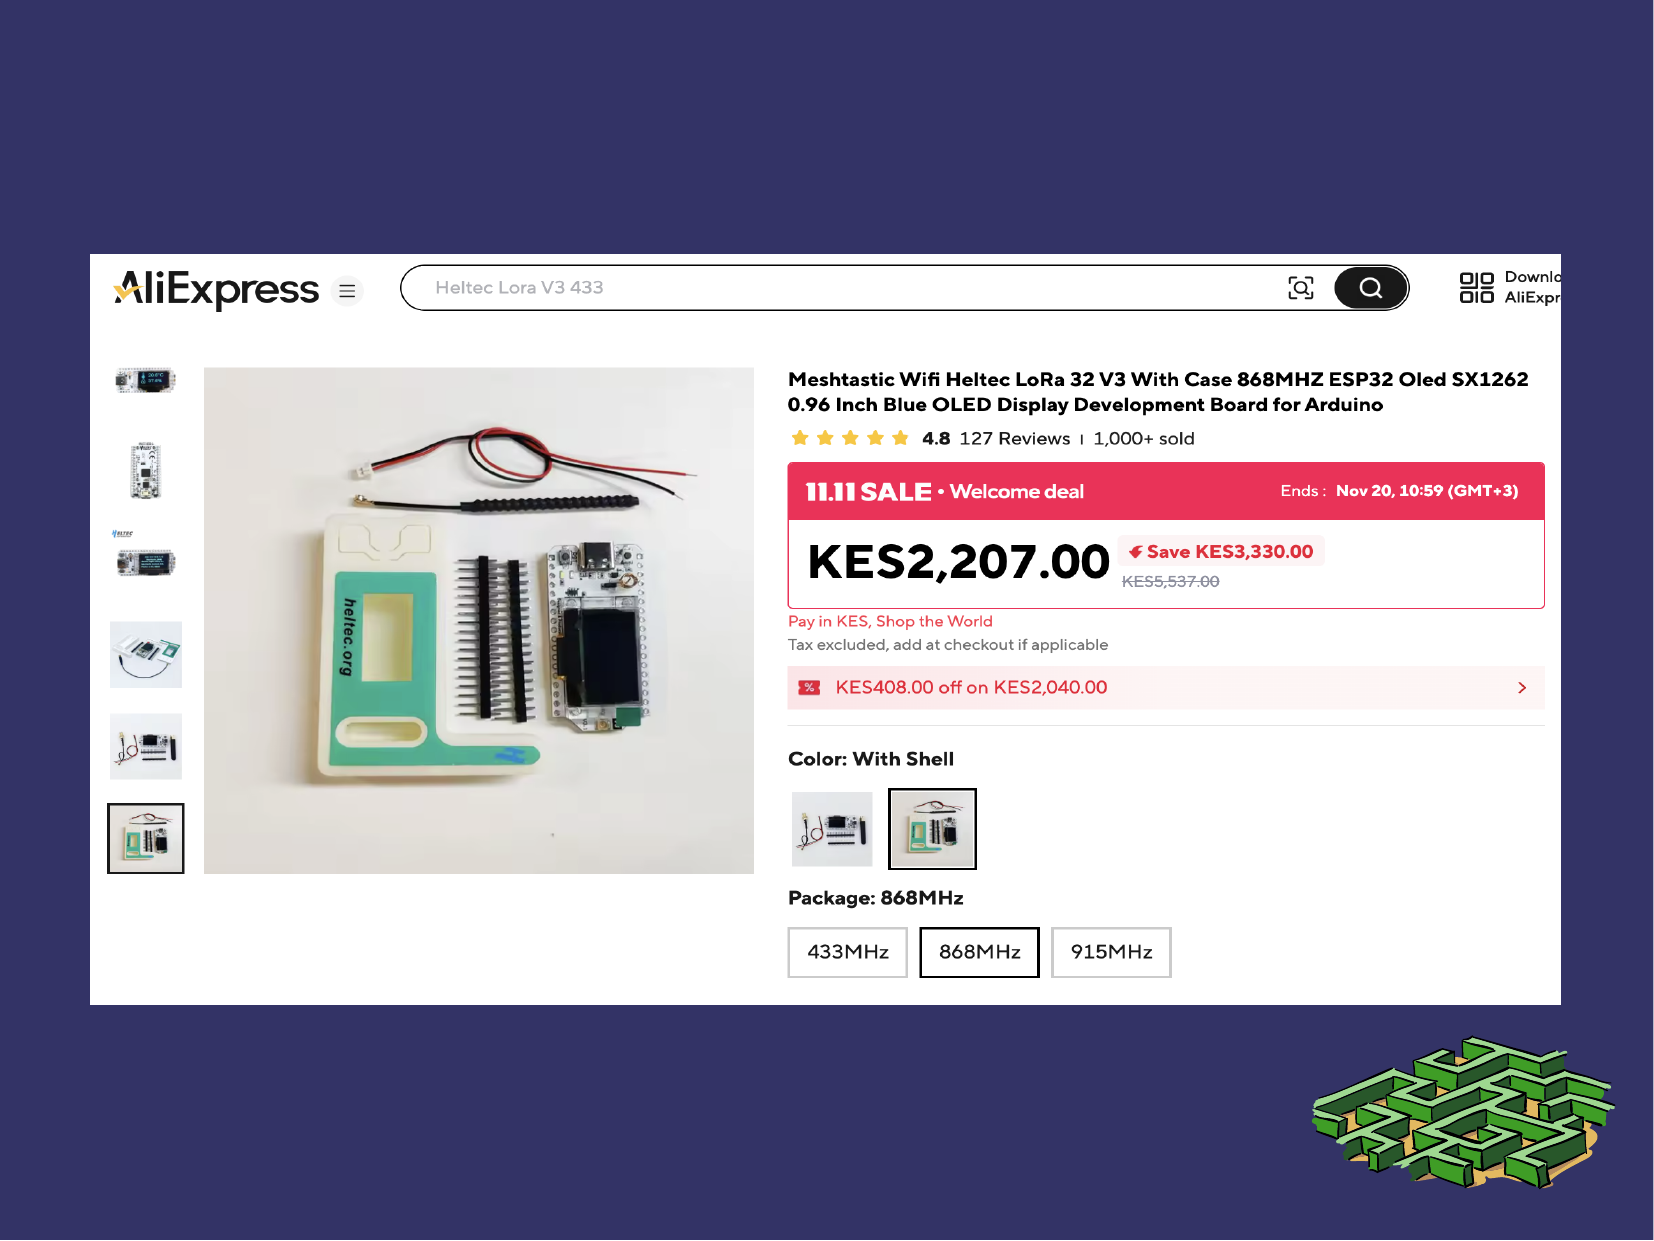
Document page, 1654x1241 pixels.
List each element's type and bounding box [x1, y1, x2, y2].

picture [90, 254, 1561, 1006]
